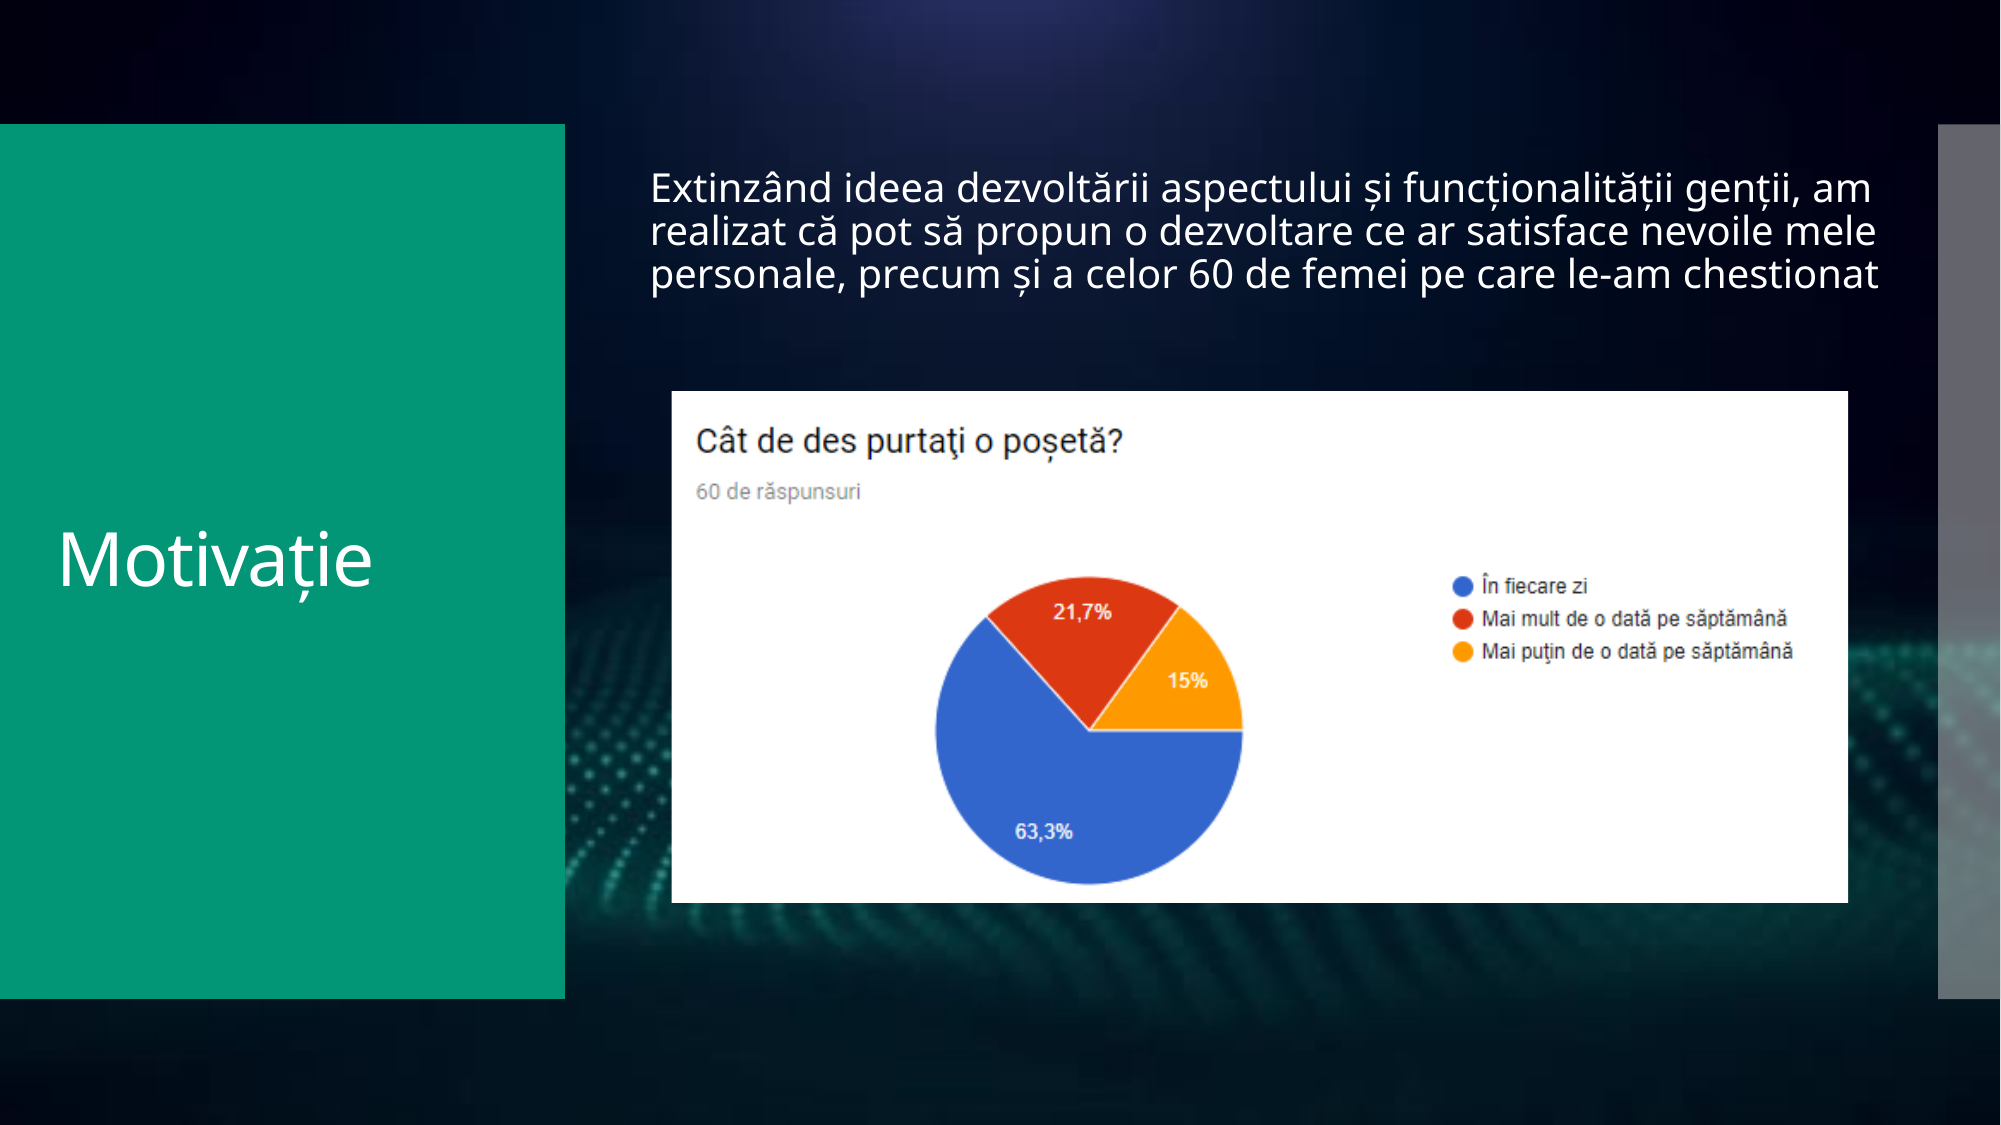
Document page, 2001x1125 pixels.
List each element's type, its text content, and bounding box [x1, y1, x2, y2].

title Motivaţie [41, 184, 526, 940]
picture [671, 391, 1849, 903]
list Extinzând ideea dezvoltării aspectului şi funcţionalităţii genţii, am realizat că pot să propun o dezvoltare ce ar satisface nevoile mele personale, precum şi a celor 60 de femei pe care le-am chestionat [634, 141, 1927, 324]
